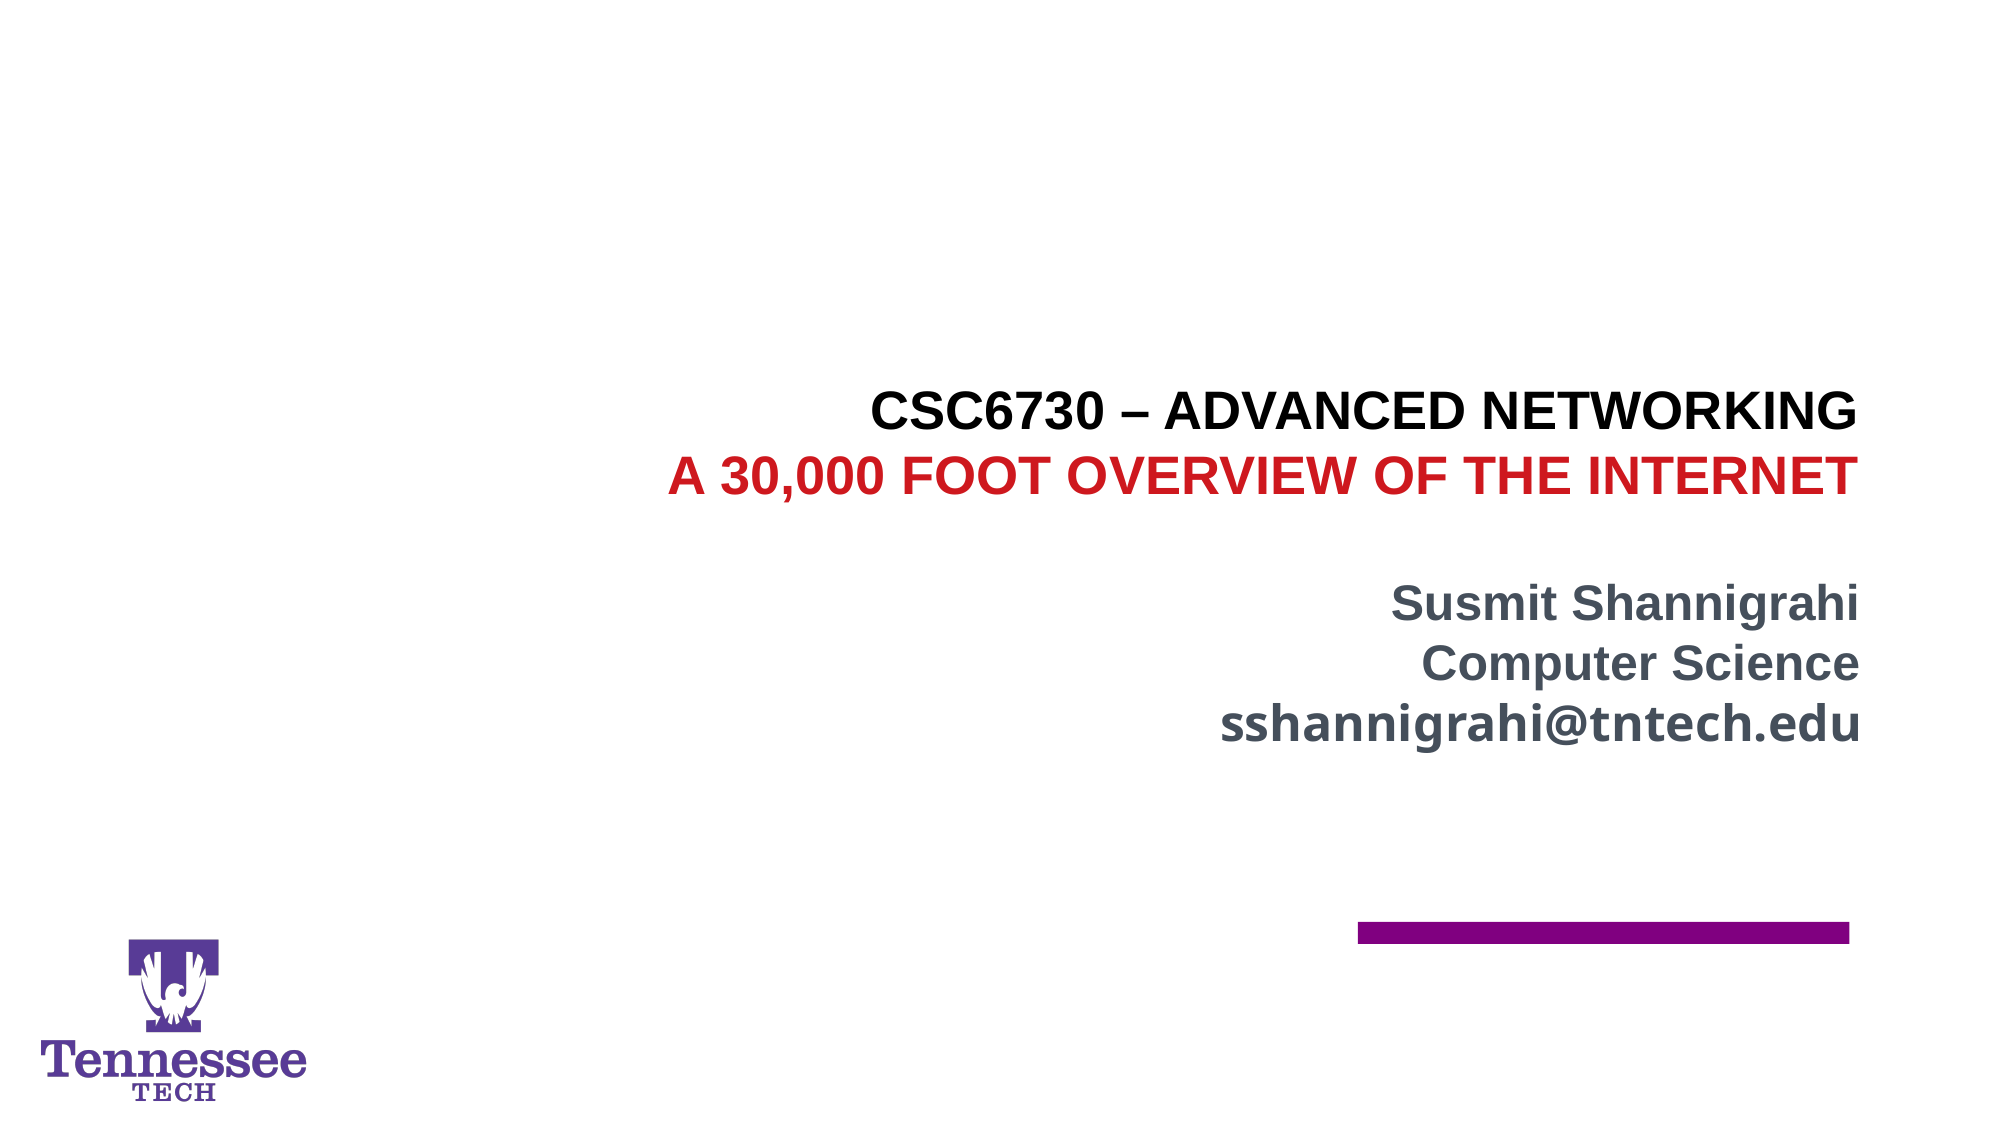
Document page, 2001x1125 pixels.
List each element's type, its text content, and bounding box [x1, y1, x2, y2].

text_box CSC6730 – Advanced Networking A 30,000 foot overview of the internet Susmit Shannigrahi Computer Science [30, 404, 1875, 706]
text_box sshannigrahi@tntech.edu [462, 886, 1877, 1075]
picture [16, 914, 331, 1122]
